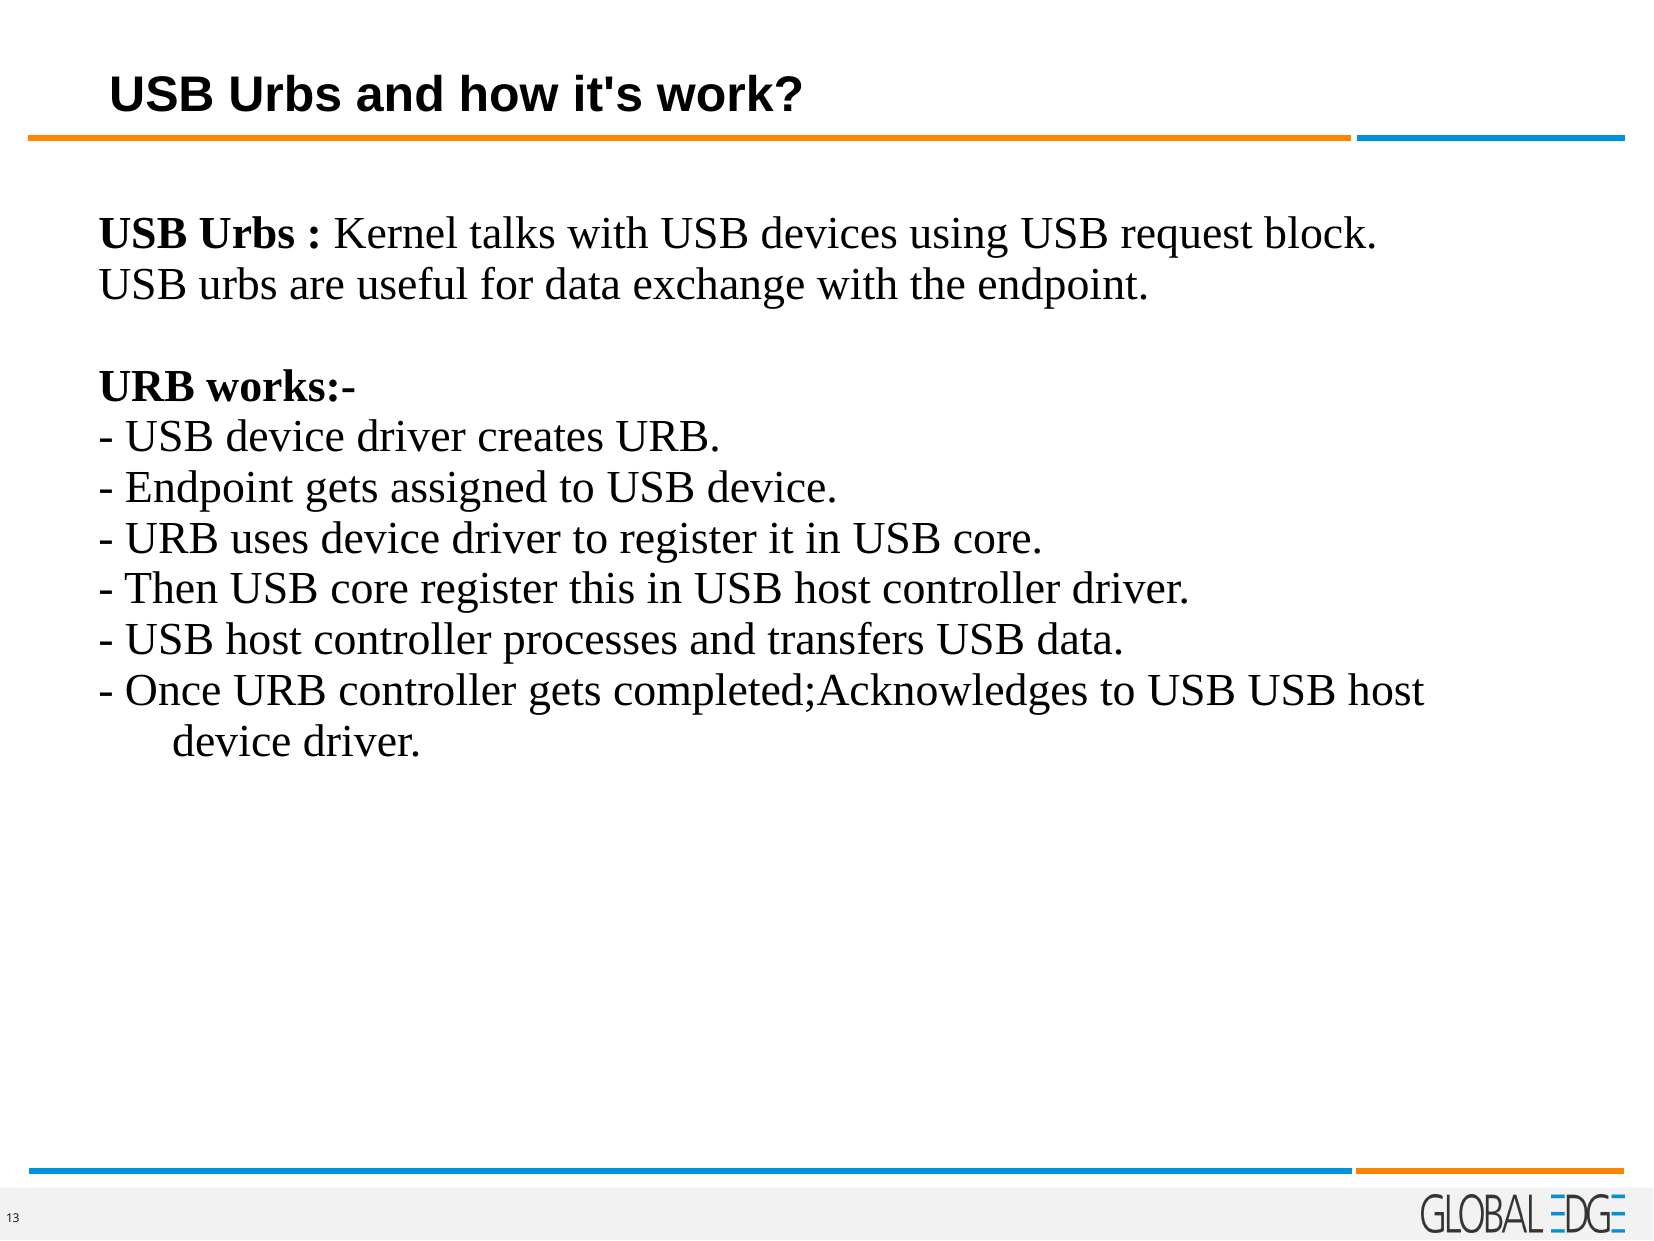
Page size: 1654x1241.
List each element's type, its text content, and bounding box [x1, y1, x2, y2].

text_box USB Urbs : Kernel talks with USB devices using USB request block. USB urbs are useful for data exchange with the endpoint. URB works:- - USB device driver creates URB. - Endpoint gets assigned to USB device. - URB uses device driver to register it in USB core. - Then USB core register this in USB host controller driver. - USB host controller processes and transfers USB data. - Once URB controller gets completed;Acknowledges to USB USB host device driver. [83, 200, 1560, 828]
picture [1421, 1194, 1625, 1233]
text_box USB Urbs and how it's work? [94, 58, 1208, 130]
